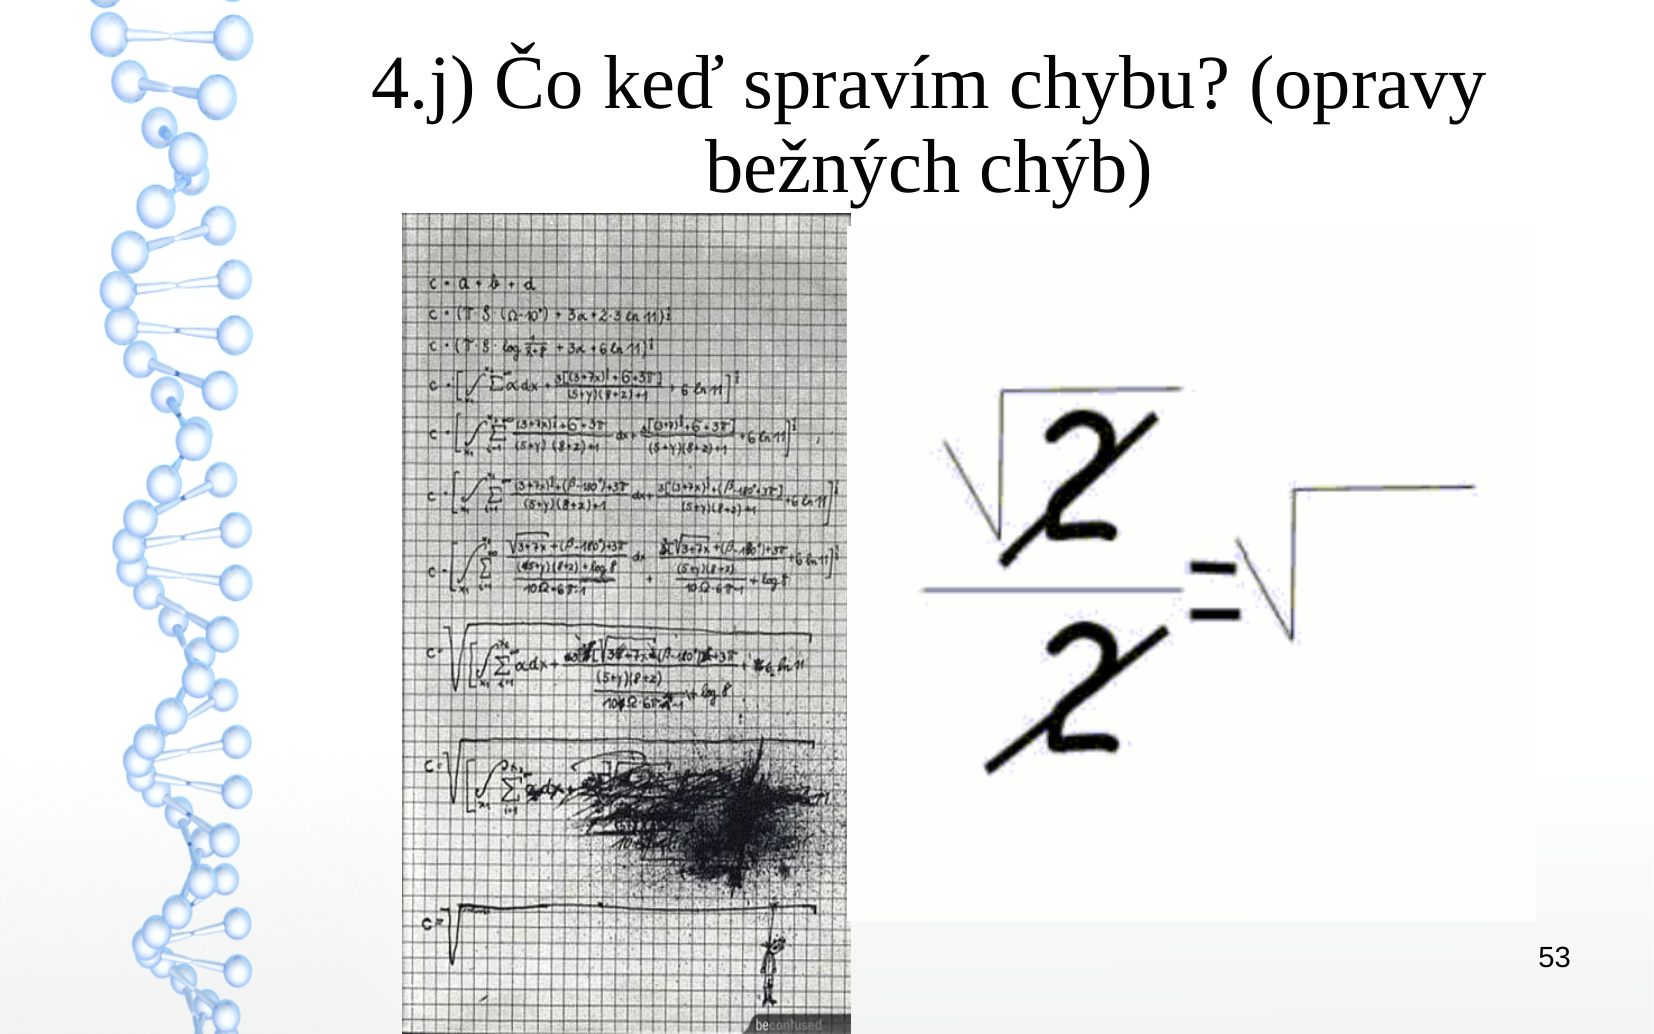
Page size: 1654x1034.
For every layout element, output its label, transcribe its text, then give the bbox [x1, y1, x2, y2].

title 4.j) Čo keď spravím chybu? (opravy bežných chýb) [265, 39, 1595, 210]
picture [0, 0, 1654, 1034]
